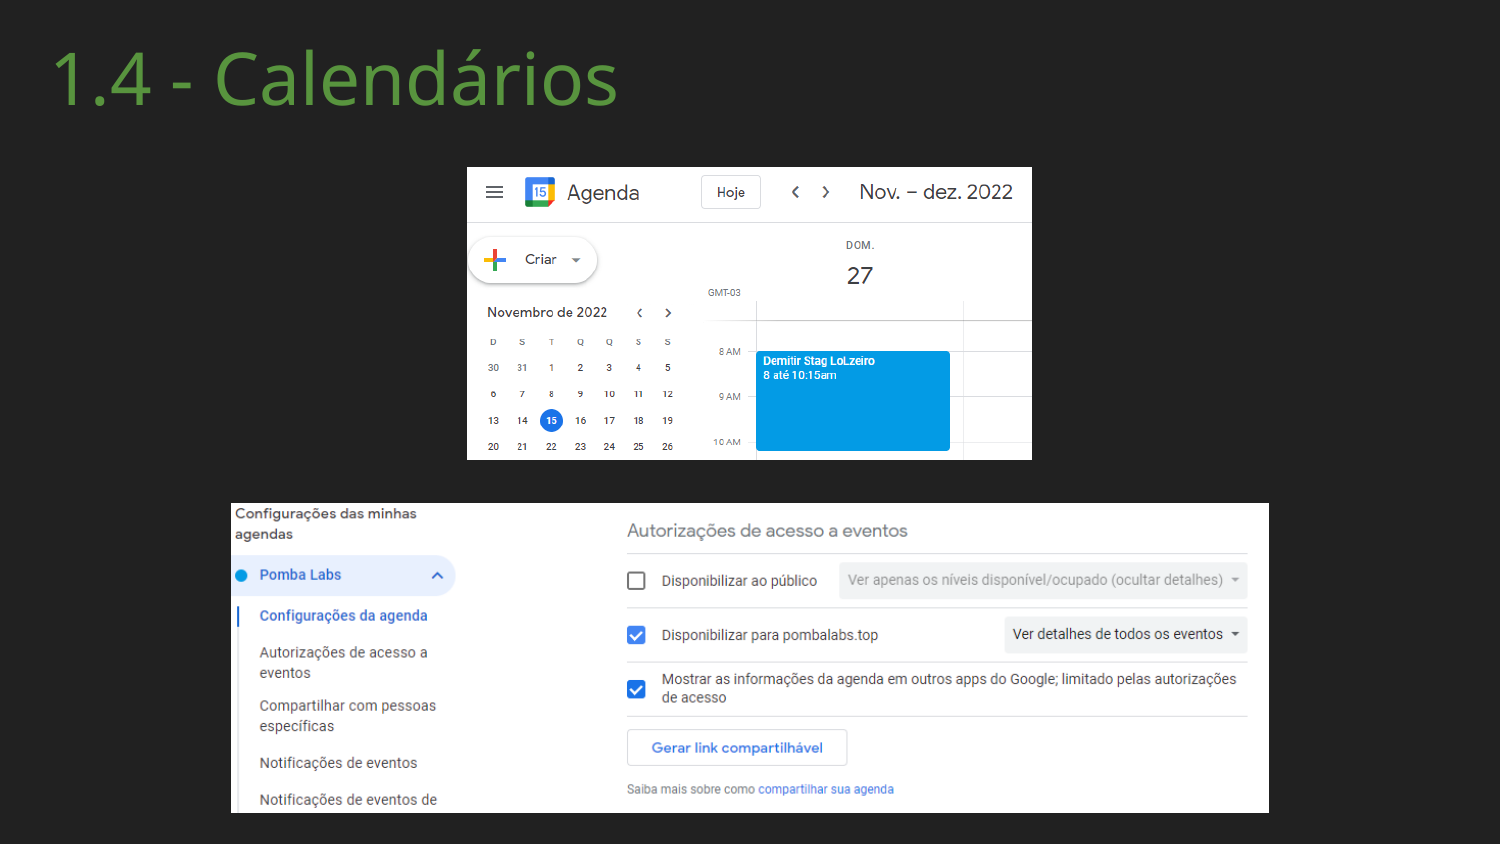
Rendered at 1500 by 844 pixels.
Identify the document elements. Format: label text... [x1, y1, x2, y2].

picture [467, 167, 1032, 460]
picture [231, 503, 1269, 813]
title 1.4 - Calendários [34, 17, 1432, 168]
